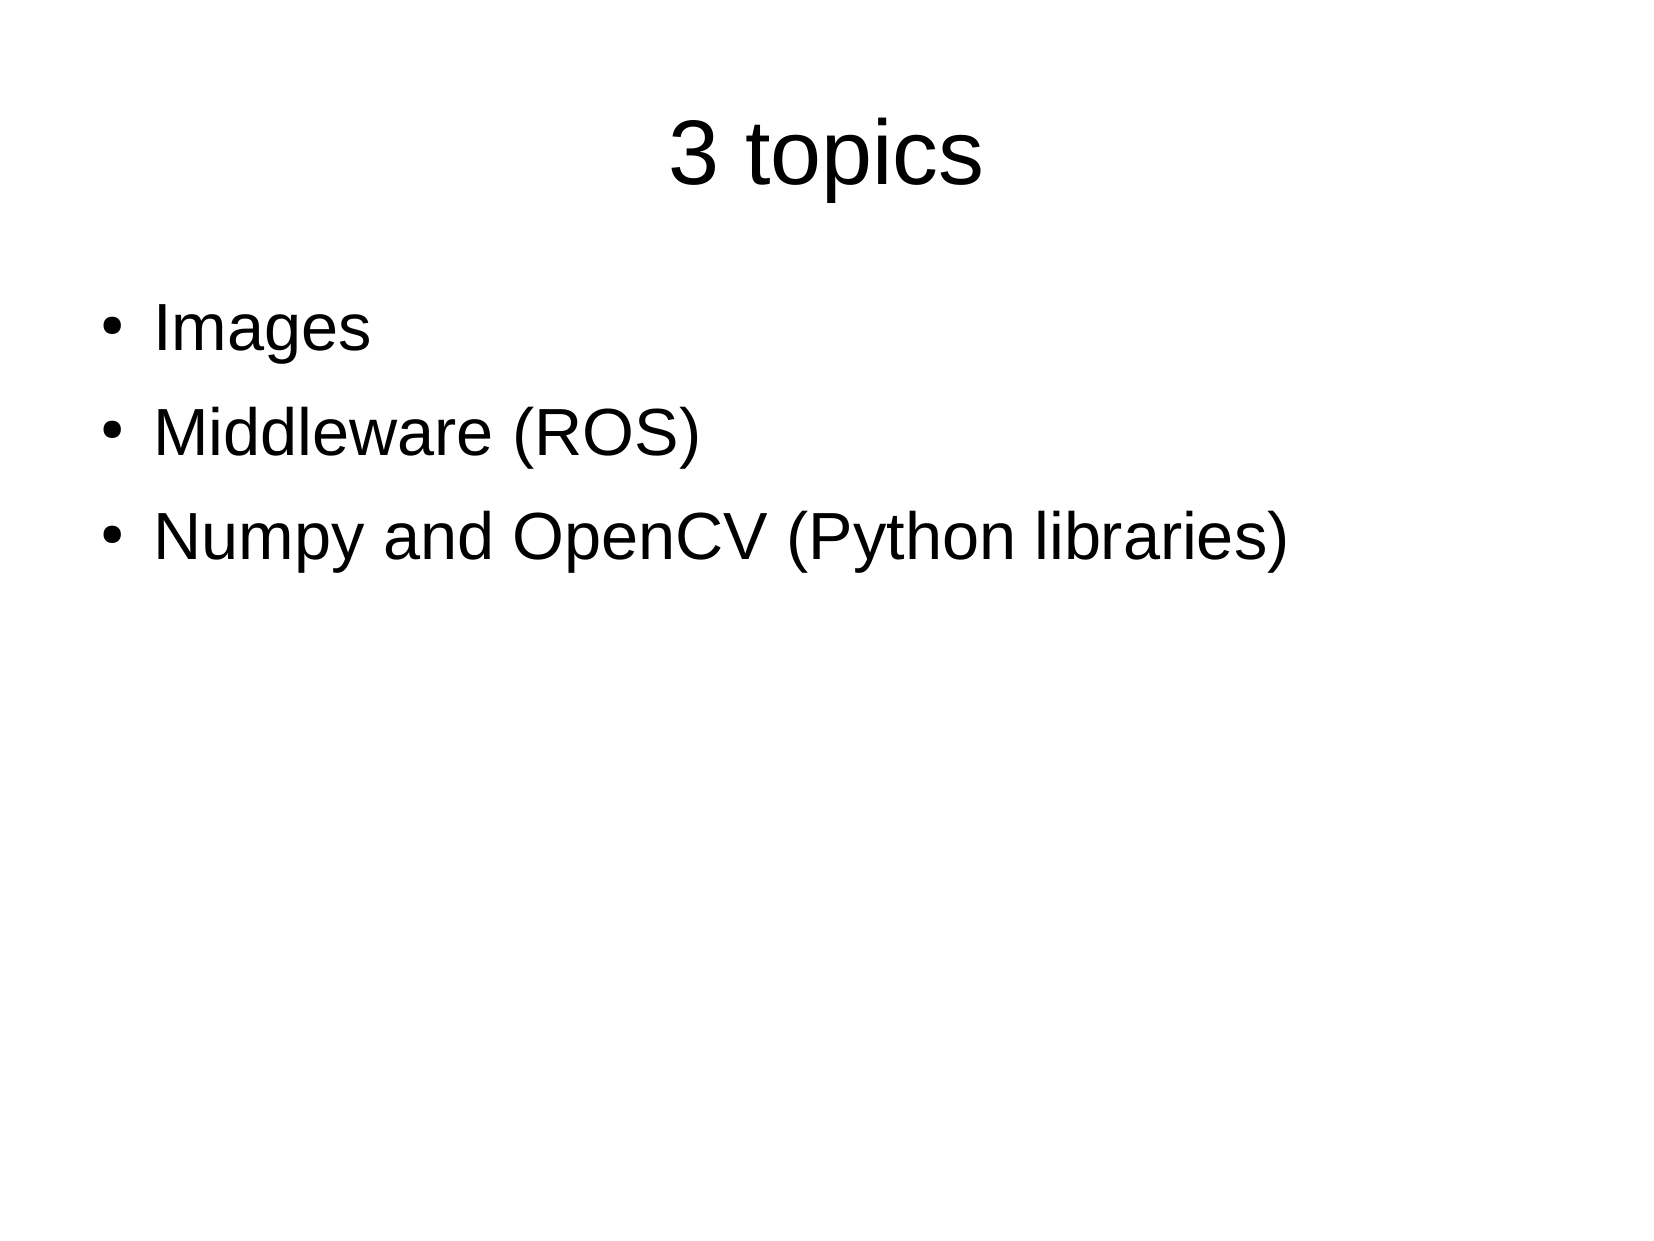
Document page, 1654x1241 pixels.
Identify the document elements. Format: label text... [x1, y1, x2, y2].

title 3 topics [82, 49, 1571, 257]
list Images Middleware (ROS) Numpy and OpenCV (Python libraries) [82, 290, 1571, 1010]
